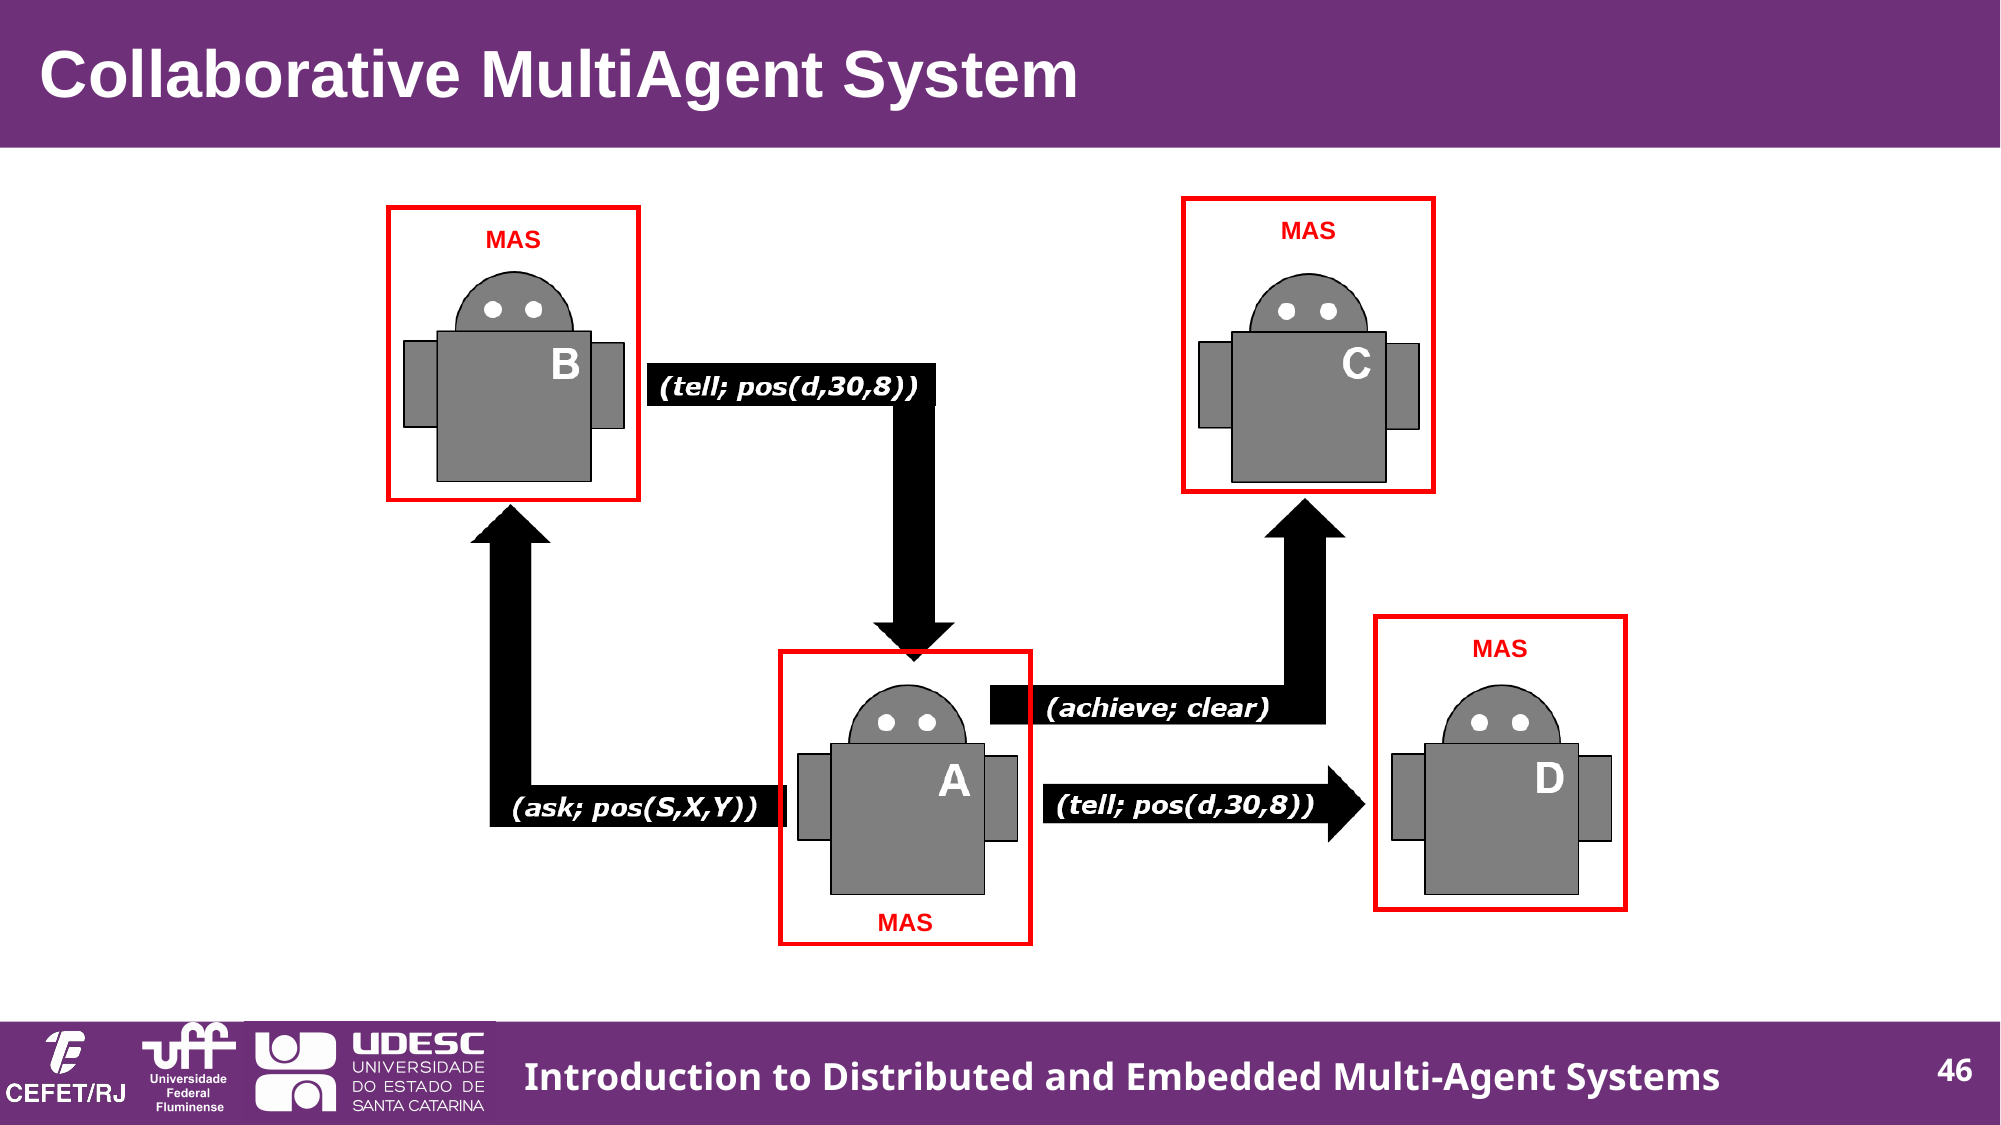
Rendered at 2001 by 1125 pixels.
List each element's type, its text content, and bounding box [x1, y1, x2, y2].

text_box MAS [1183, 198, 1434, 492]
text_box MAS [388, 207, 639, 501]
picture [403, 271, 1612, 895]
picture [6, 1009, 125, 1125]
picture [141, 1021, 237, 1117]
picture [244, 1021, 496, 1123]
text_box MAS [1375, 616, 1626, 910]
text_box MAS [780, 651, 1031, 945]
text_box Collaborative MultiAgent System [25, 23, 1999, 119]
